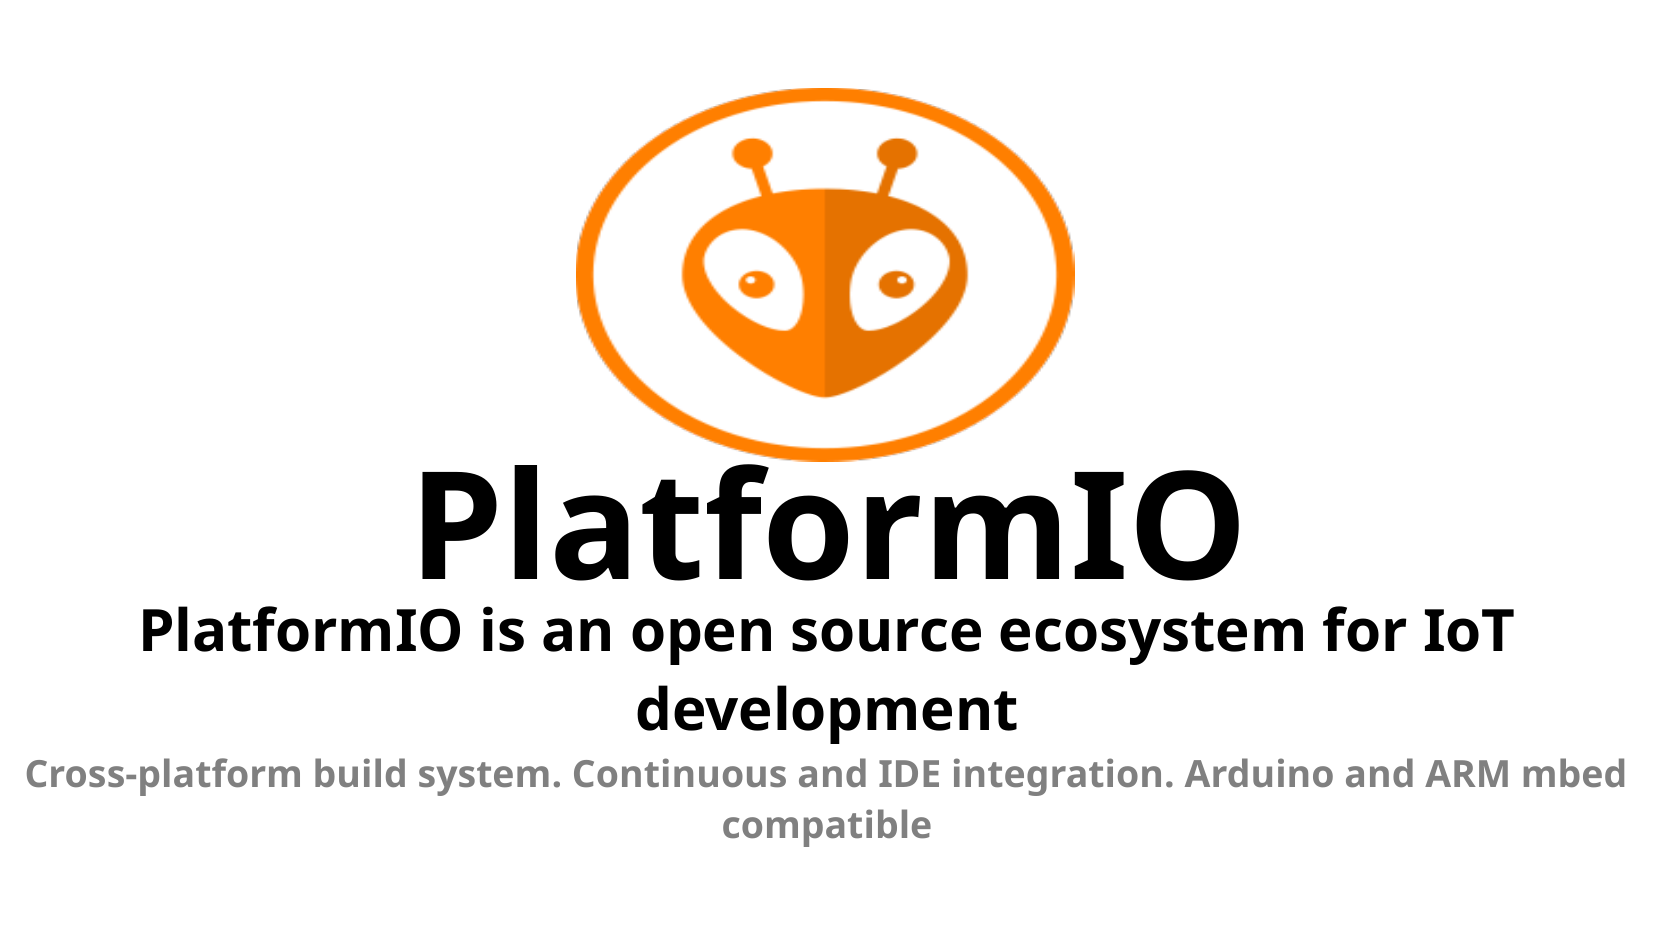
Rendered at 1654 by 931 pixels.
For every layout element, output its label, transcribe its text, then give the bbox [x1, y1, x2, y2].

picture [576, 88, 1075, 462]
text_box PlatformIO [44, 446, 1613, 581]
text_box PlatformIO is an open source ecosystem for IoT development Cross-platform build system. Continuous and IDE integration. Arduino and ARM mbed compatible [4, 581, 1651, 738]
